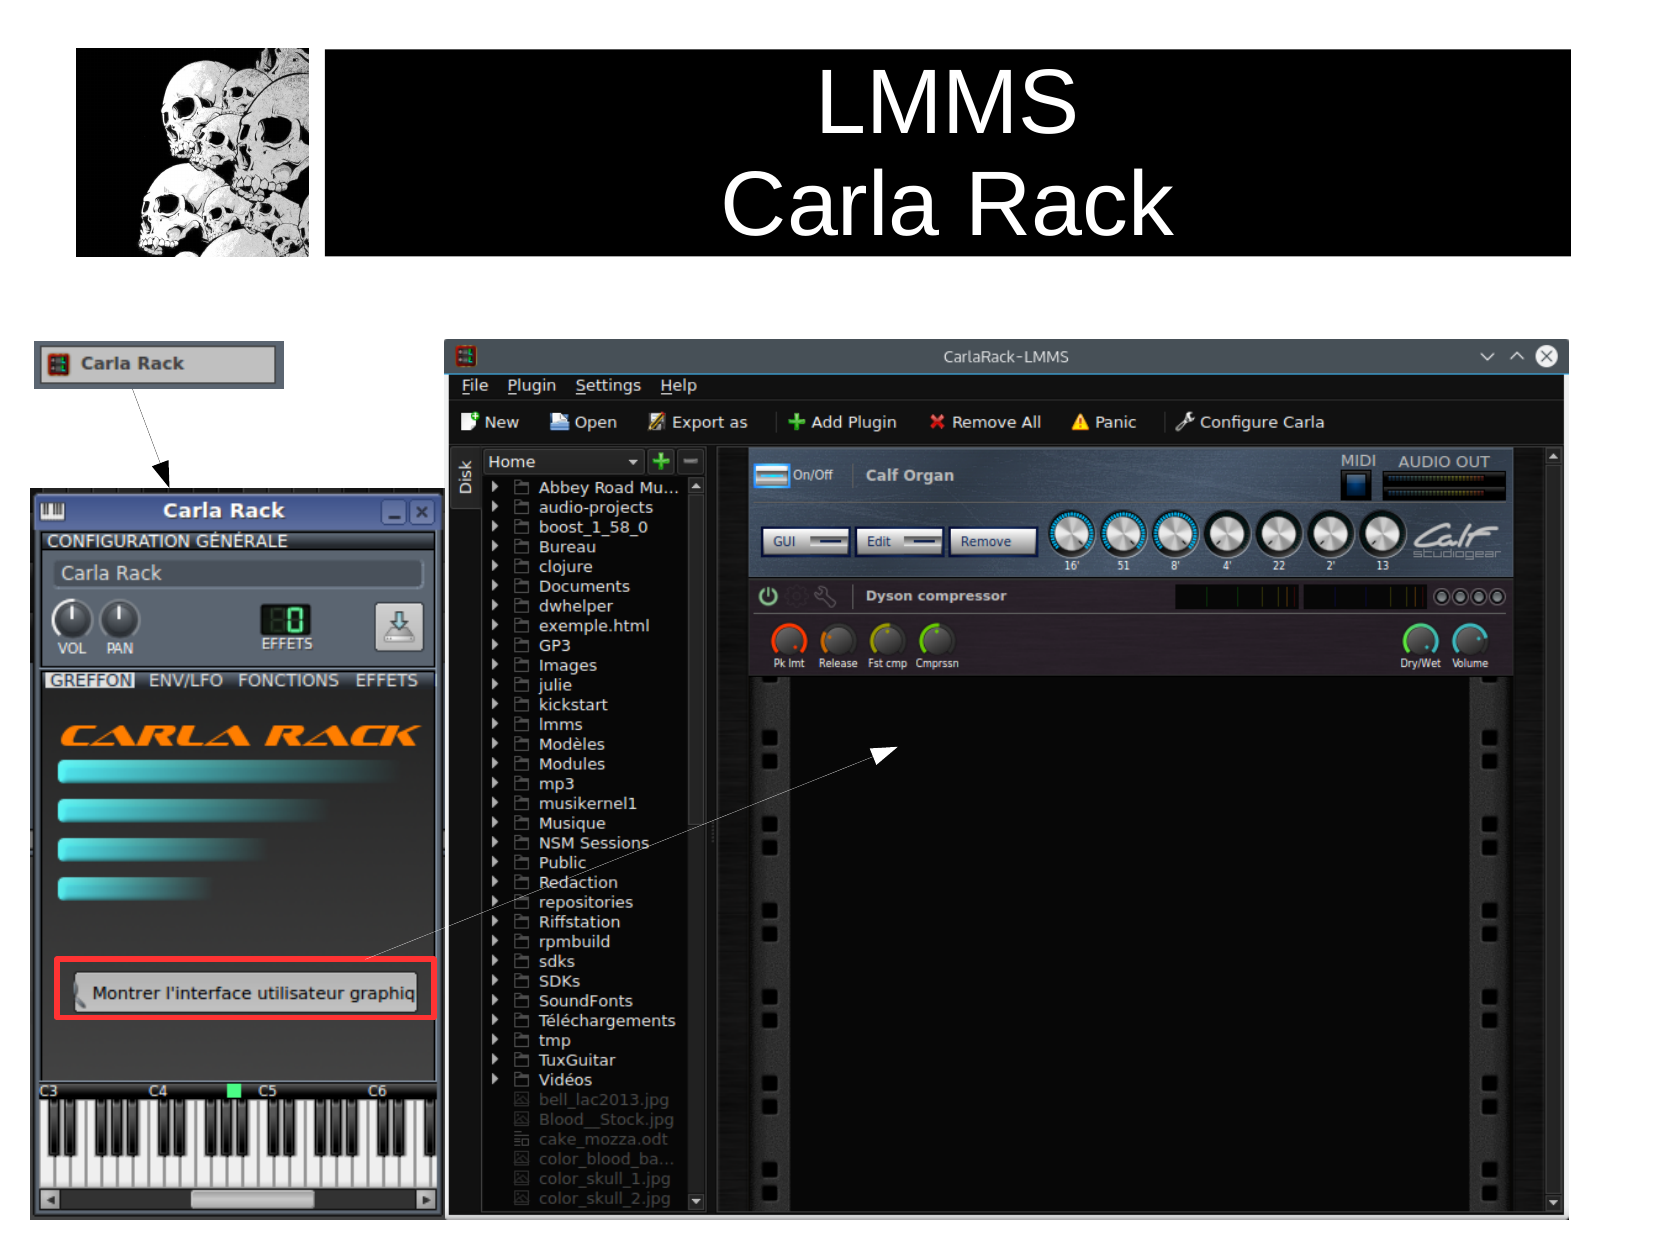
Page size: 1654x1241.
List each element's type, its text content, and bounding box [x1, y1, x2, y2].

picture [34, 341, 284, 389]
title LMMS Carla Rack [324, 49, 1571, 257]
picture [76, 48, 309, 257]
picture [30, 339, 1569, 1220]
